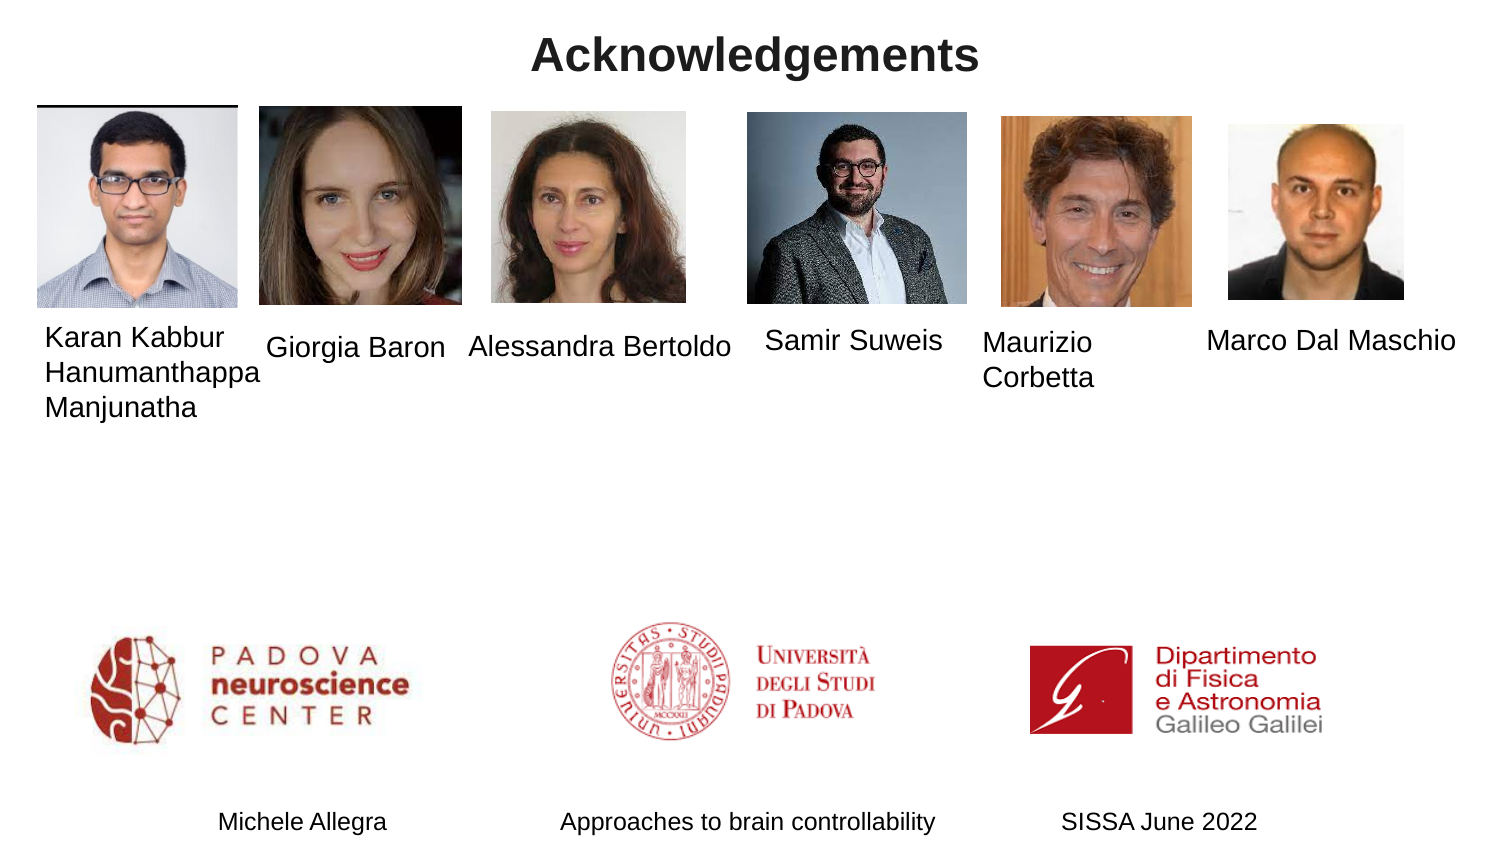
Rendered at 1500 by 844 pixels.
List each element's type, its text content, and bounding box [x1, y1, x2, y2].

picture [75, 590, 423, 779]
text_box Marco Dal Maschio [1191, 306, 1477, 372]
text_box Samir Suweis [749, 306, 999, 372]
picture [1228, 124, 1404, 300]
text_box Acknowledgements [74, 30, 1436, 132]
picture [747, 112, 967, 304]
text_box Giorgia Baron [250, 312, 578, 378]
text_box Michele Allegra Approaches to brain controllability SISSA June 2022 [64, 794, 1415, 844]
text_box Maurizio Corbetta [967, 307, 1204, 408]
text_box Alessandra Bertoldo [578, 312, 781, 378]
picture [1001, 116, 1192, 307]
picture [491, 111, 686, 303]
text_box Karan Kabbur Hanumanthappa Manjunatha [29, 303, 279, 438]
picture [570, 563, 918, 794]
picture [259, 106, 462, 305]
picture [1030, 614, 1323, 778]
picture [37, 105, 238, 303]
